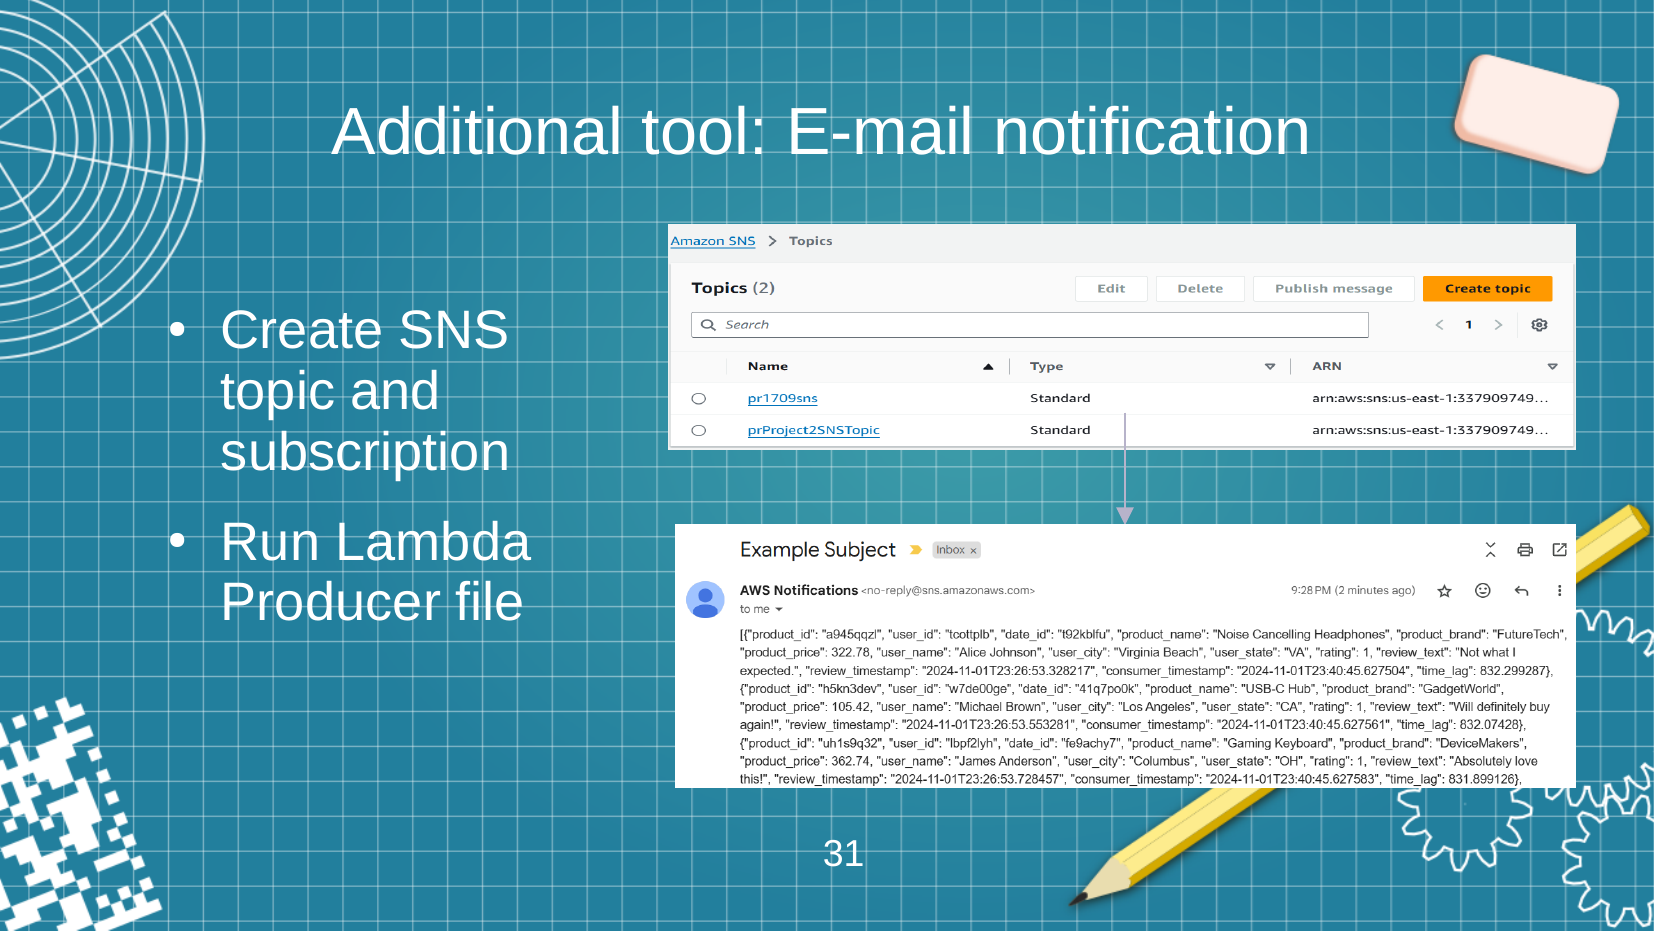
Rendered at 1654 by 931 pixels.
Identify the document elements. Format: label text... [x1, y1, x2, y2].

title Additional tool: E-mail notification [86, 75, 1576, 188]
list Create SNS topic and subscription Run Lambda Producer file [150, 300, 563, 713]
text_box <number> [712, 825, 976, 881]
picture [0, 0, 1654, 931]
